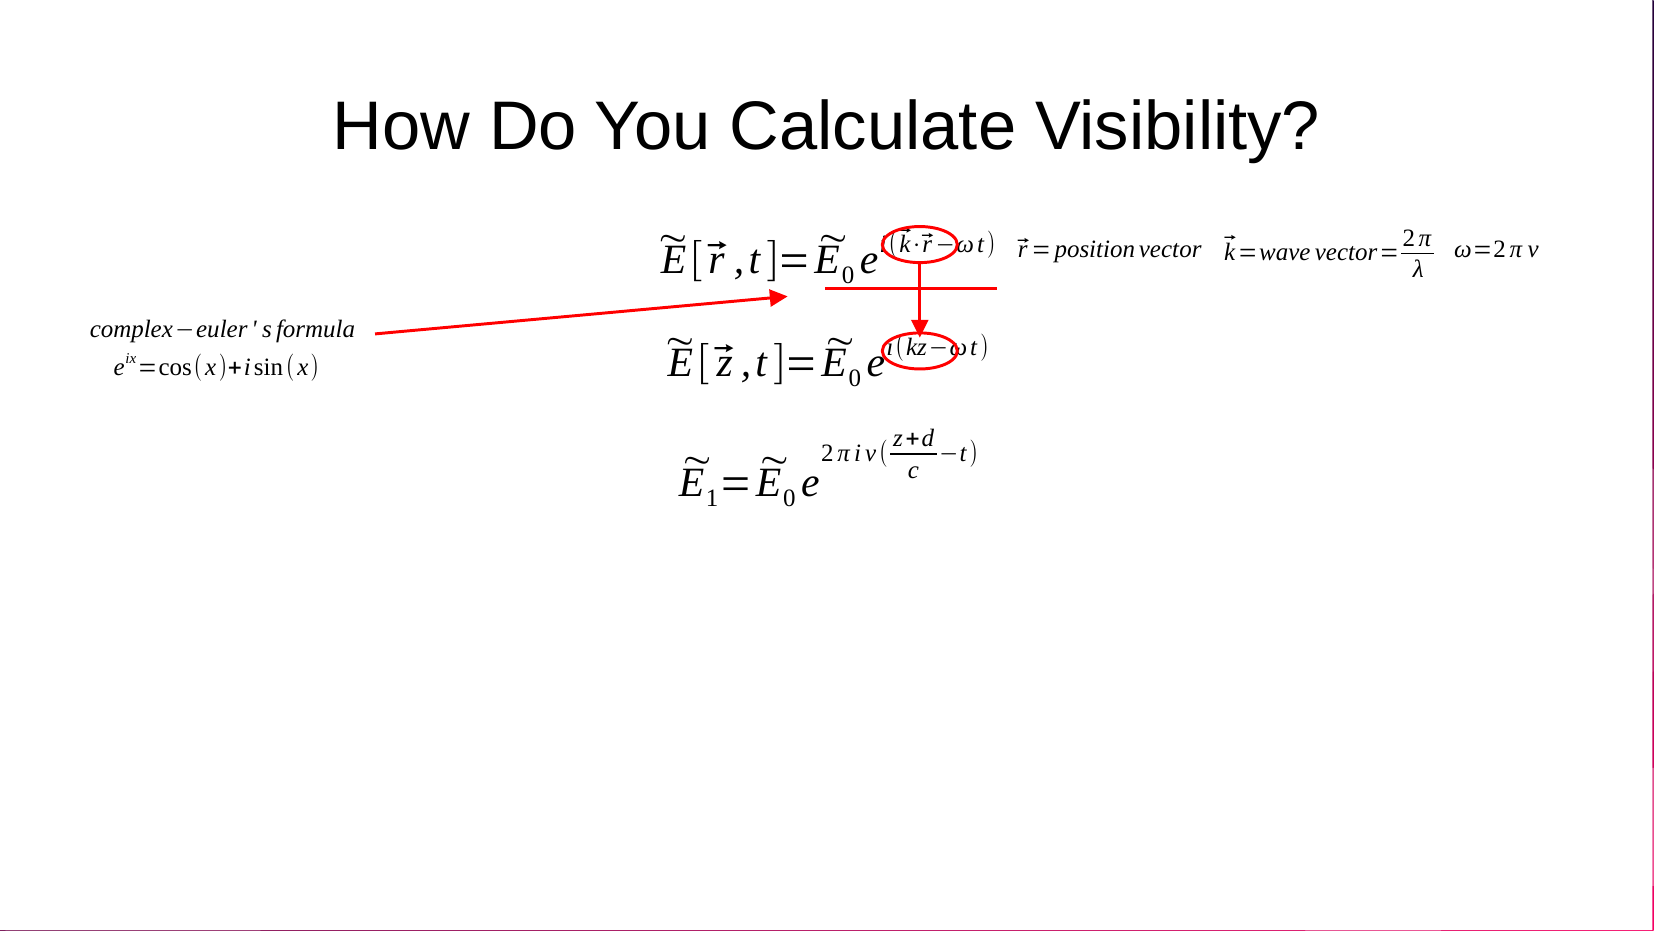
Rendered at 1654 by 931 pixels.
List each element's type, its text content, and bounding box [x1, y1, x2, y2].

text_box [882, 332, 958, 369]
title How Do You Calculate Visibility? [88, 44, 1565, 207]
chart [112, 350, 319, 384]
chart [1016, 235, 1203, 264]
text_box [882, 226, 958, 263]
chart [663, 332, 989, 392]
chart [1223, 223, 1436, 283]
chart [676, 424, 978, 512]
chart [656, 226, 918, 289]
chart [89, 314, 356, 343]
chart [1453, 235, 1540, 264]
chart [921, 226, 996, 287]
